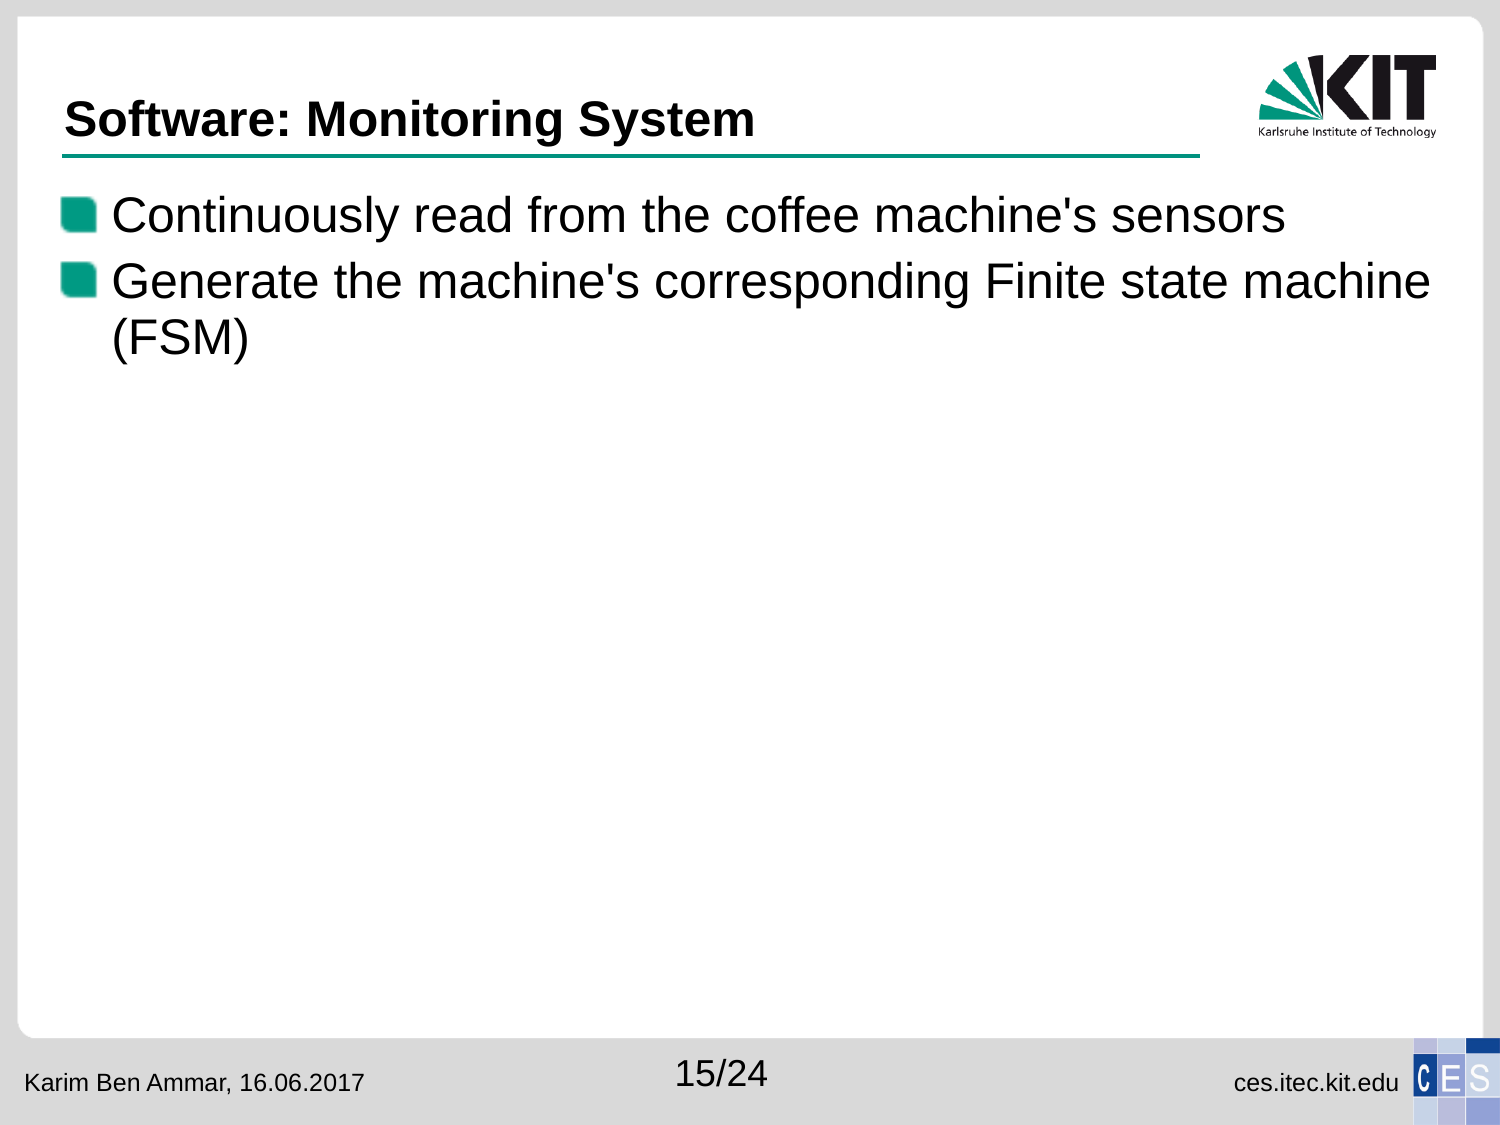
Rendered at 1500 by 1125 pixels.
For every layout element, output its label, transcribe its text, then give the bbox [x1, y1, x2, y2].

text_box 15/24 [659, 1045, 783, 1117]
title Software: Monitoring System [64, 54, 1198, 147]
text_box Continuously read from the coffee machine's sensors Generate the machine's corresponding Finite state machine (FSM) [45, 179, 1456, 1021]
picture [0, 0, 1500, 1125]
